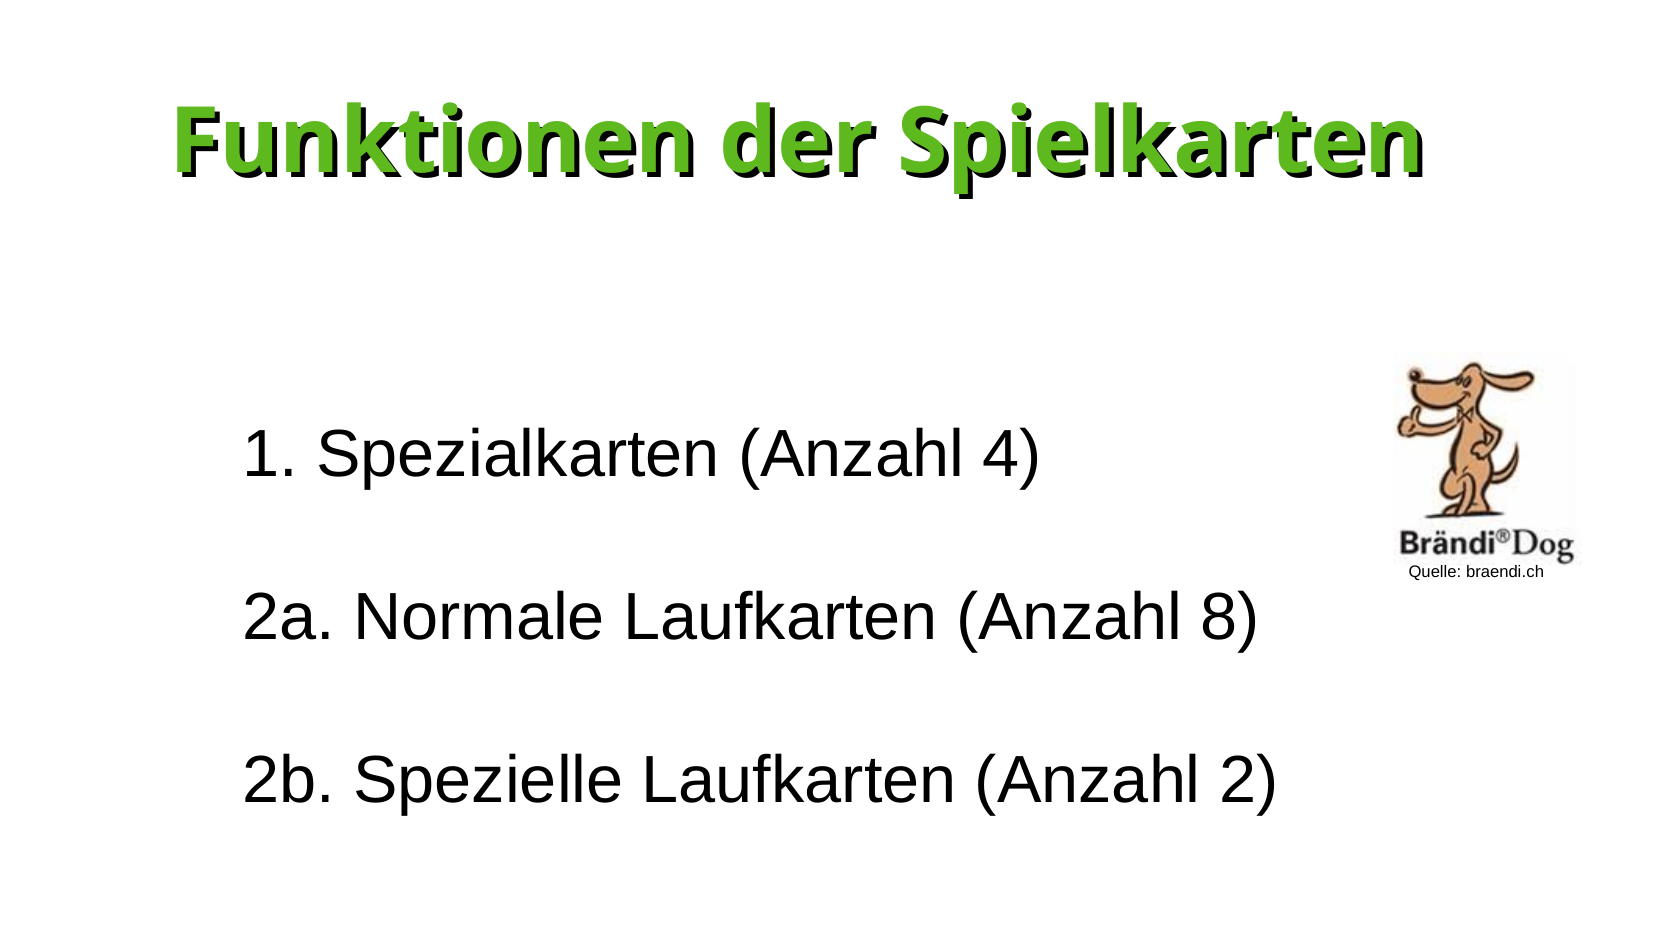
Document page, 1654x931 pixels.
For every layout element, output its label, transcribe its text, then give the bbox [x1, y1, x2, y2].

title Funktionen der Spielkarten [47, 59, 1548, 215]
text_box Quelle: braendi.ch [1393, 555, 1607, 589]
picture [1359, 352, 1654, 578]
chart [560, 398, 1094, 532]
subtitle 1. Spezialkarten (Anzahl 4) 2a. Normale Laufkarten (Anzahl 8) 2b. Spezielle Laufkarten (Anzahl 2) [129, 337, 1359, 816]
